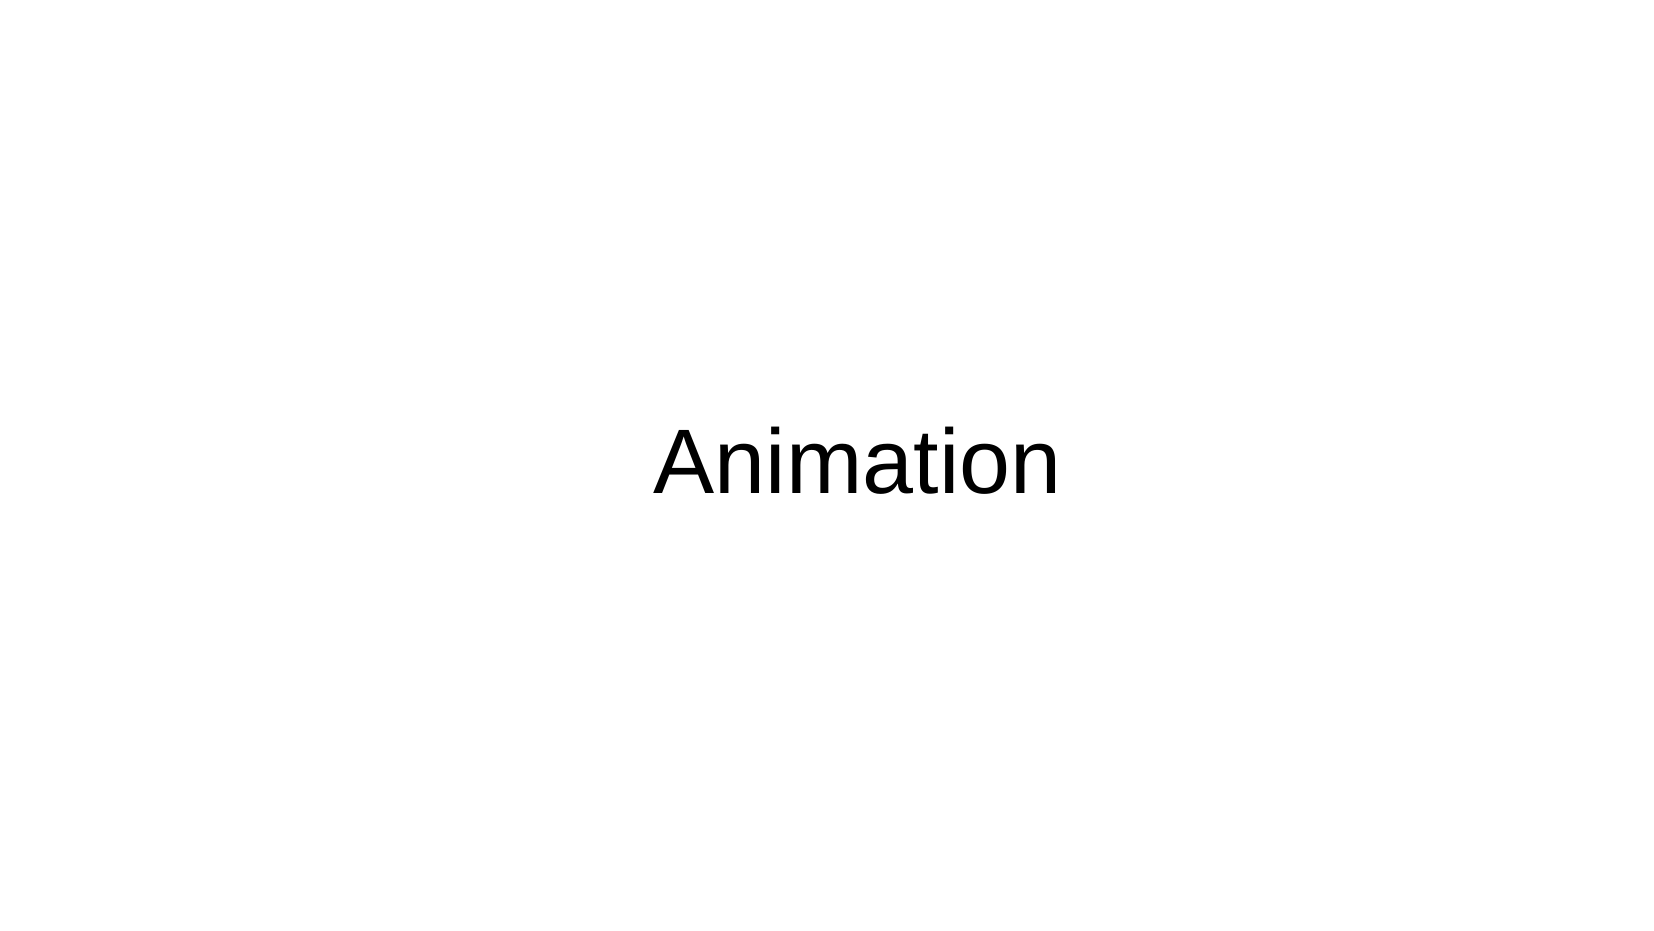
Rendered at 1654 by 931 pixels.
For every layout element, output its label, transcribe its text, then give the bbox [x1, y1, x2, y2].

title Animation [76, 383, 1565, 540]
